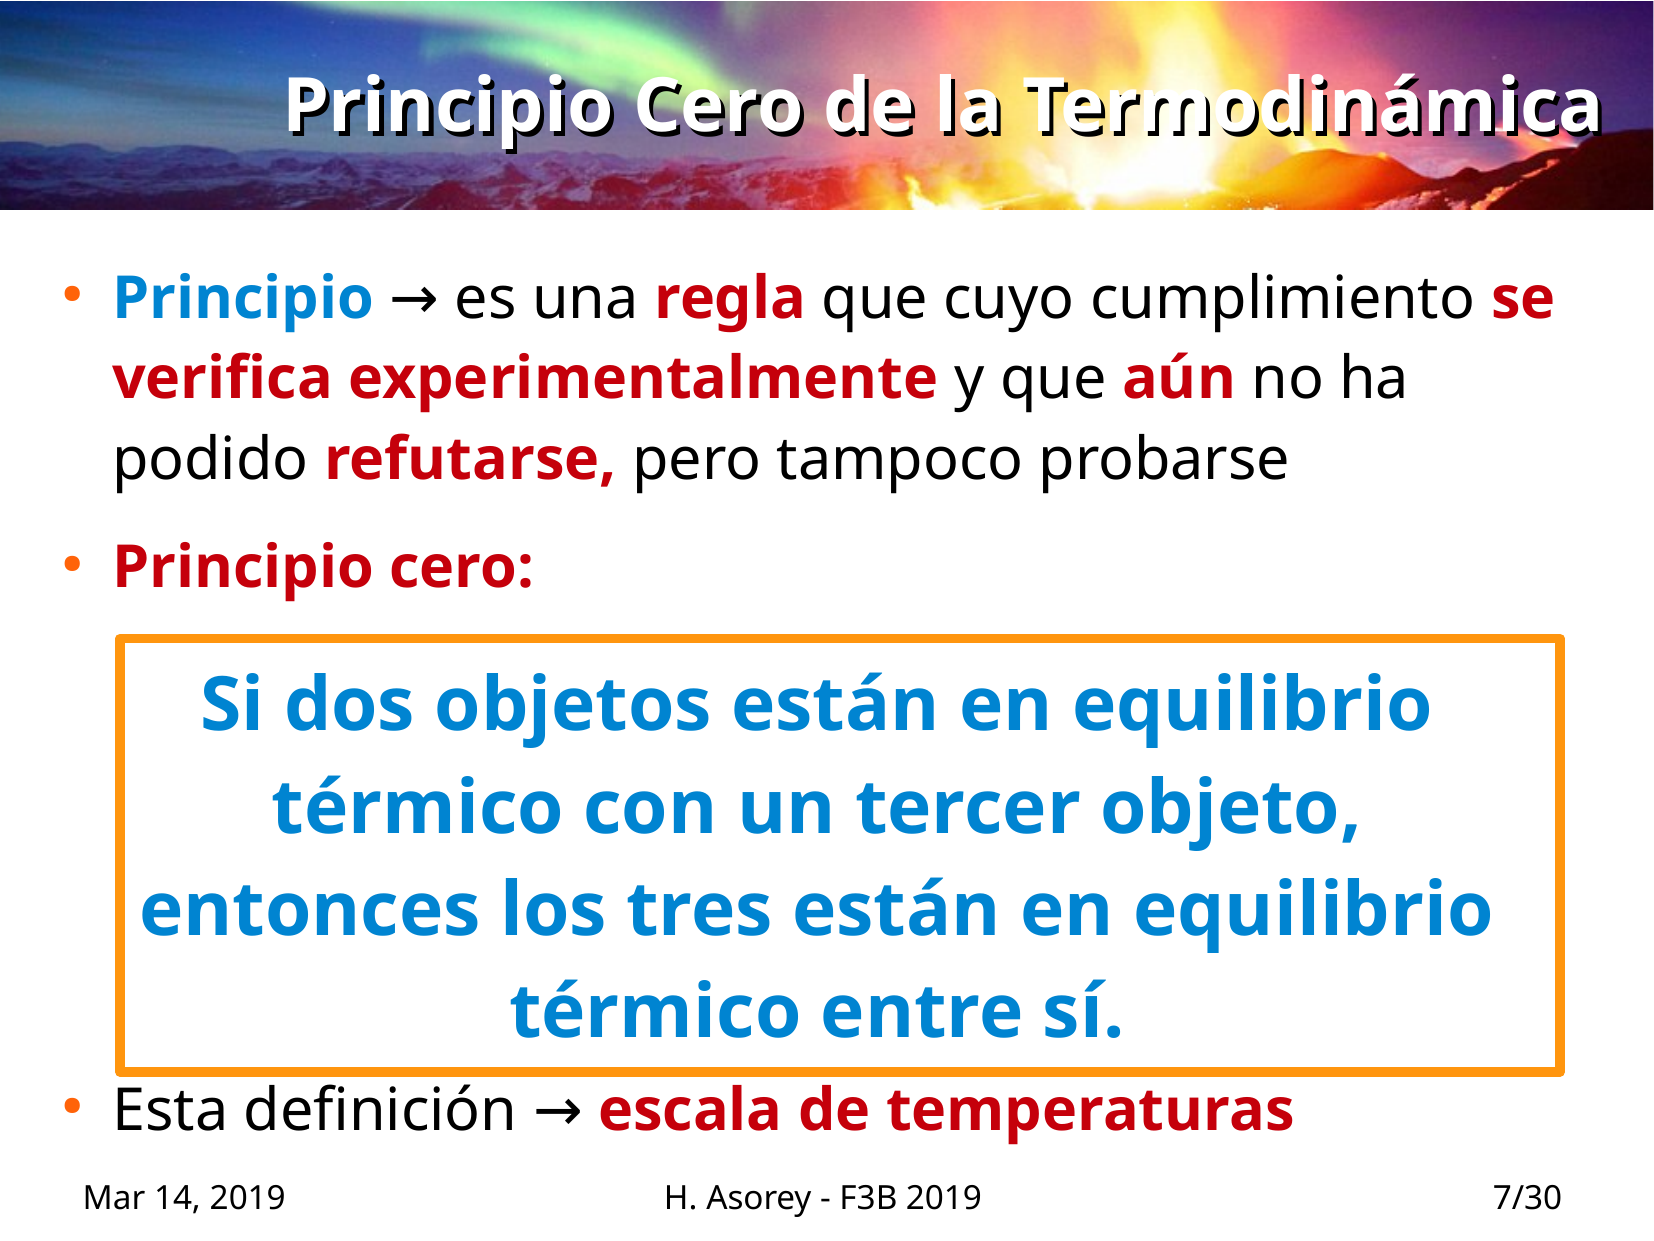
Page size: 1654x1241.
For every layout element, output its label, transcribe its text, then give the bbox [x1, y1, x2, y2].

list Principio → es una regla que cuyo cumplimiento se verifica experimentalmente y que aún no ha podido refutarse, pero tampoco probarse Principio cero: Esta definición → escala de temperaturas [45, 255, 1606, 1156]
picture [0, 1, 1654, 210]
title Principio Cero de la Termodinámica [45, 15, 1606, 191]
text_box Si dos objetos están en equilibrio térmico con un tercer objeto, entonces los tres están en equilibrio térmico entre sí. [120, 638, 1561, 963]
